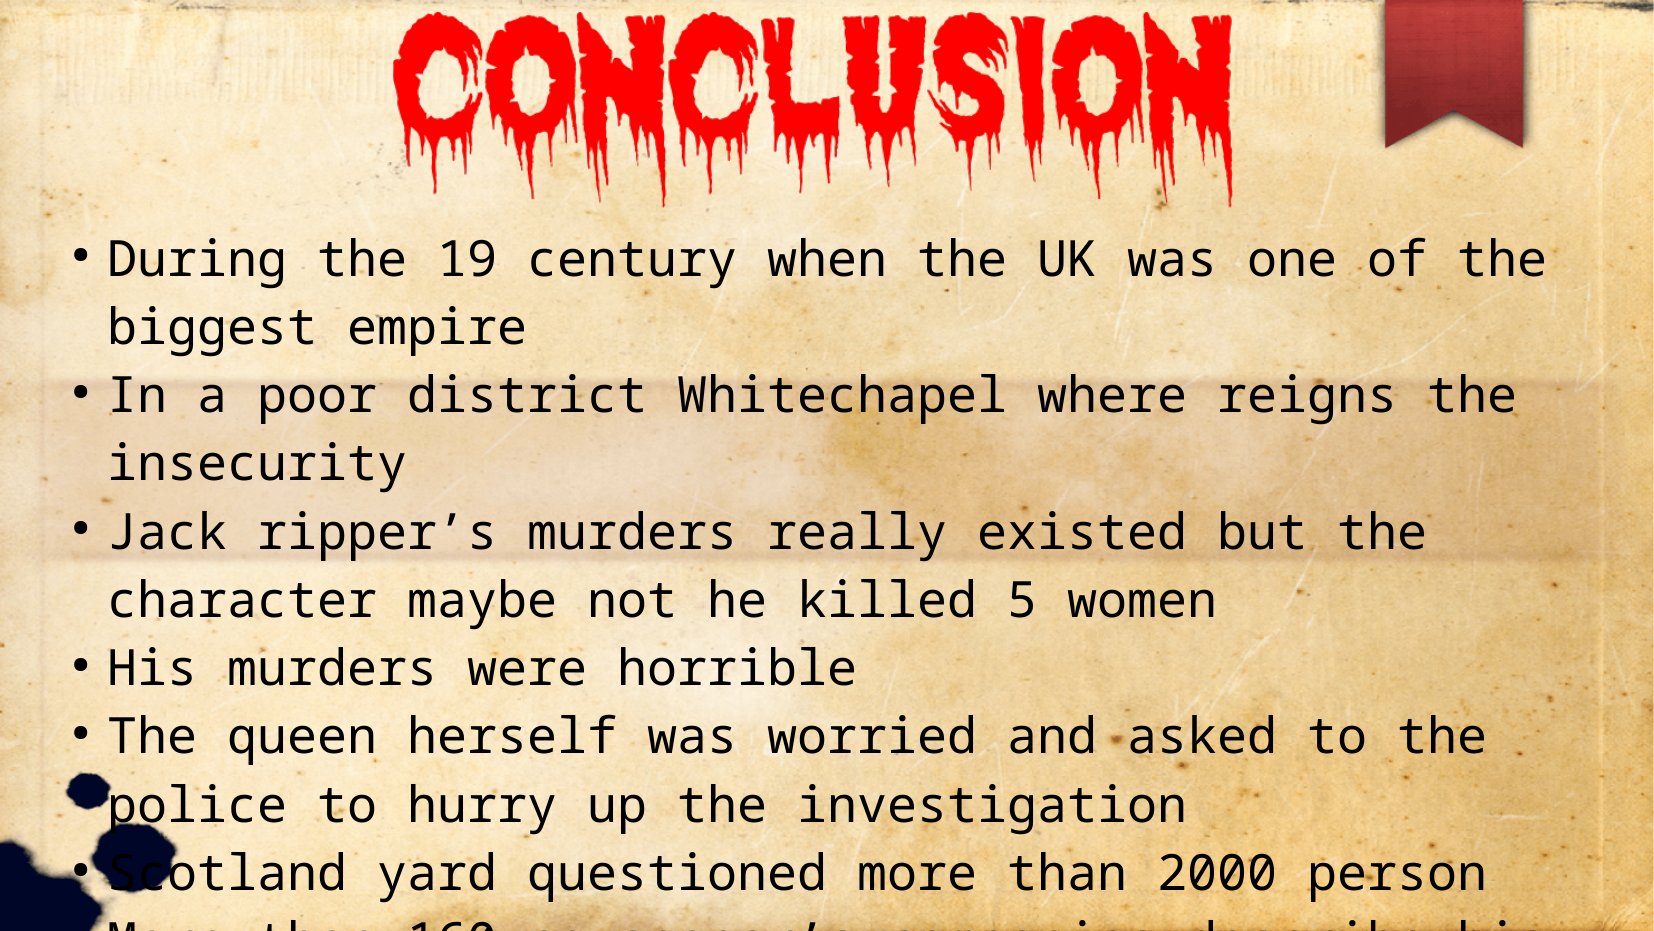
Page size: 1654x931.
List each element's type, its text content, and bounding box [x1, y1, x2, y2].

picture [0, 0, 1654, 931]
picture [475, 926, 487, 931]
text_box During the 19 century when the UK was one of the biggest empire In a poor district Whitechapel where reigns the insecurity Jack ripper’s murders really existed but the character maybe not he killed 5 women His murders were horrible The queen herself was worried and asked to the police to hurry up the investigation Scotland yard questioned more than 2000 person More than 160 newspaper’s companies describe his murders [57, 215, 1590, 911]
